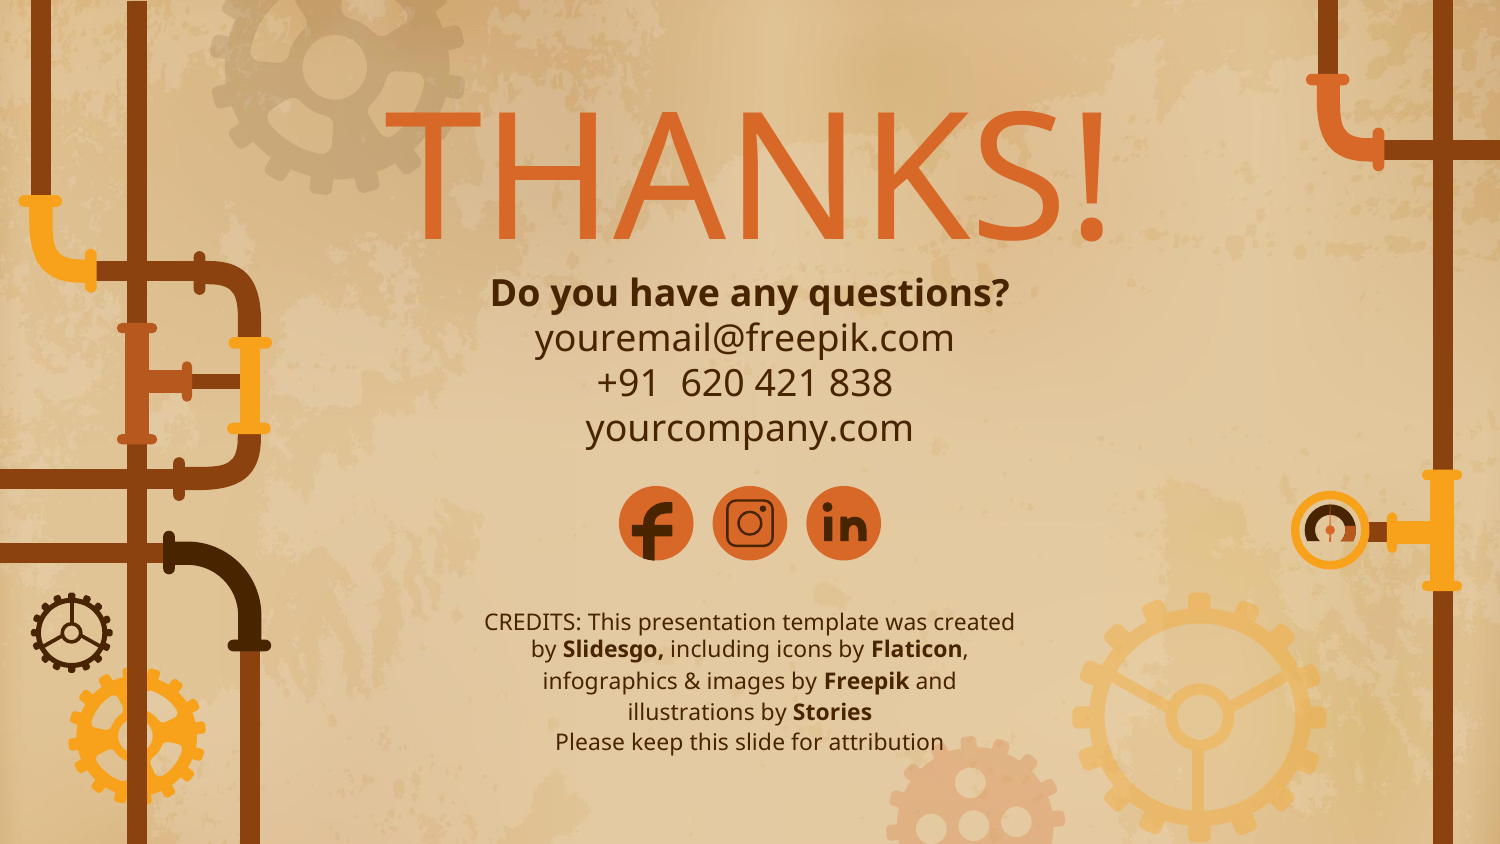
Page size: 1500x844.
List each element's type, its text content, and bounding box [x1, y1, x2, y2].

subtitle Do you have any questions? youremail@freepik.com +91 620 421 838 yourcompany.com [300, 253, 1200, 424]
text_box [712, 485, 788, 561]
text_box [618, 485, 694, 561]
text_box [806, 485, 882, 561]
text_box Please keep this slide for attribution [498, 712, 1002, 756]
title THANKS! [300, 88, 1200, 242]
